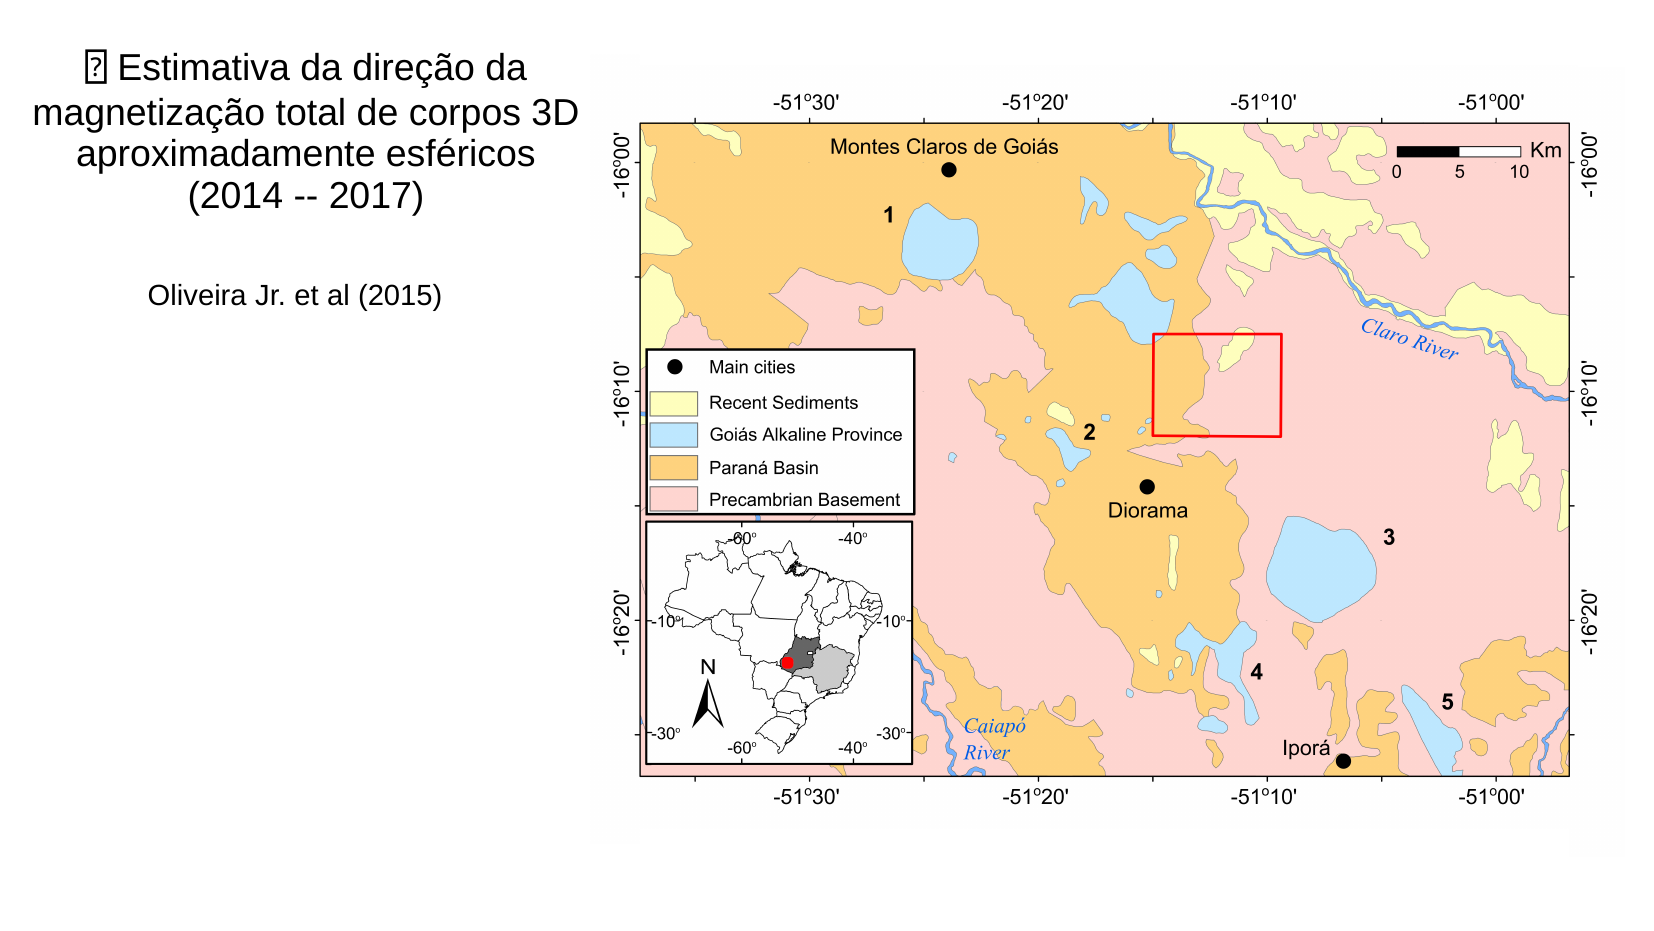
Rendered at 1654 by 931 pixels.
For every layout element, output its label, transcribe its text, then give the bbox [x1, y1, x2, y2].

text_box ⍰ Estimativa da direção da magnetização total de corpos 3D aproximadamente esféricos (2014 -- 2017) [17, 32, 603, 258]
text_box Oliveira Jr. et al (2015) [47, 271, 544, 320]
picture [590, 54, 1625, 857]
